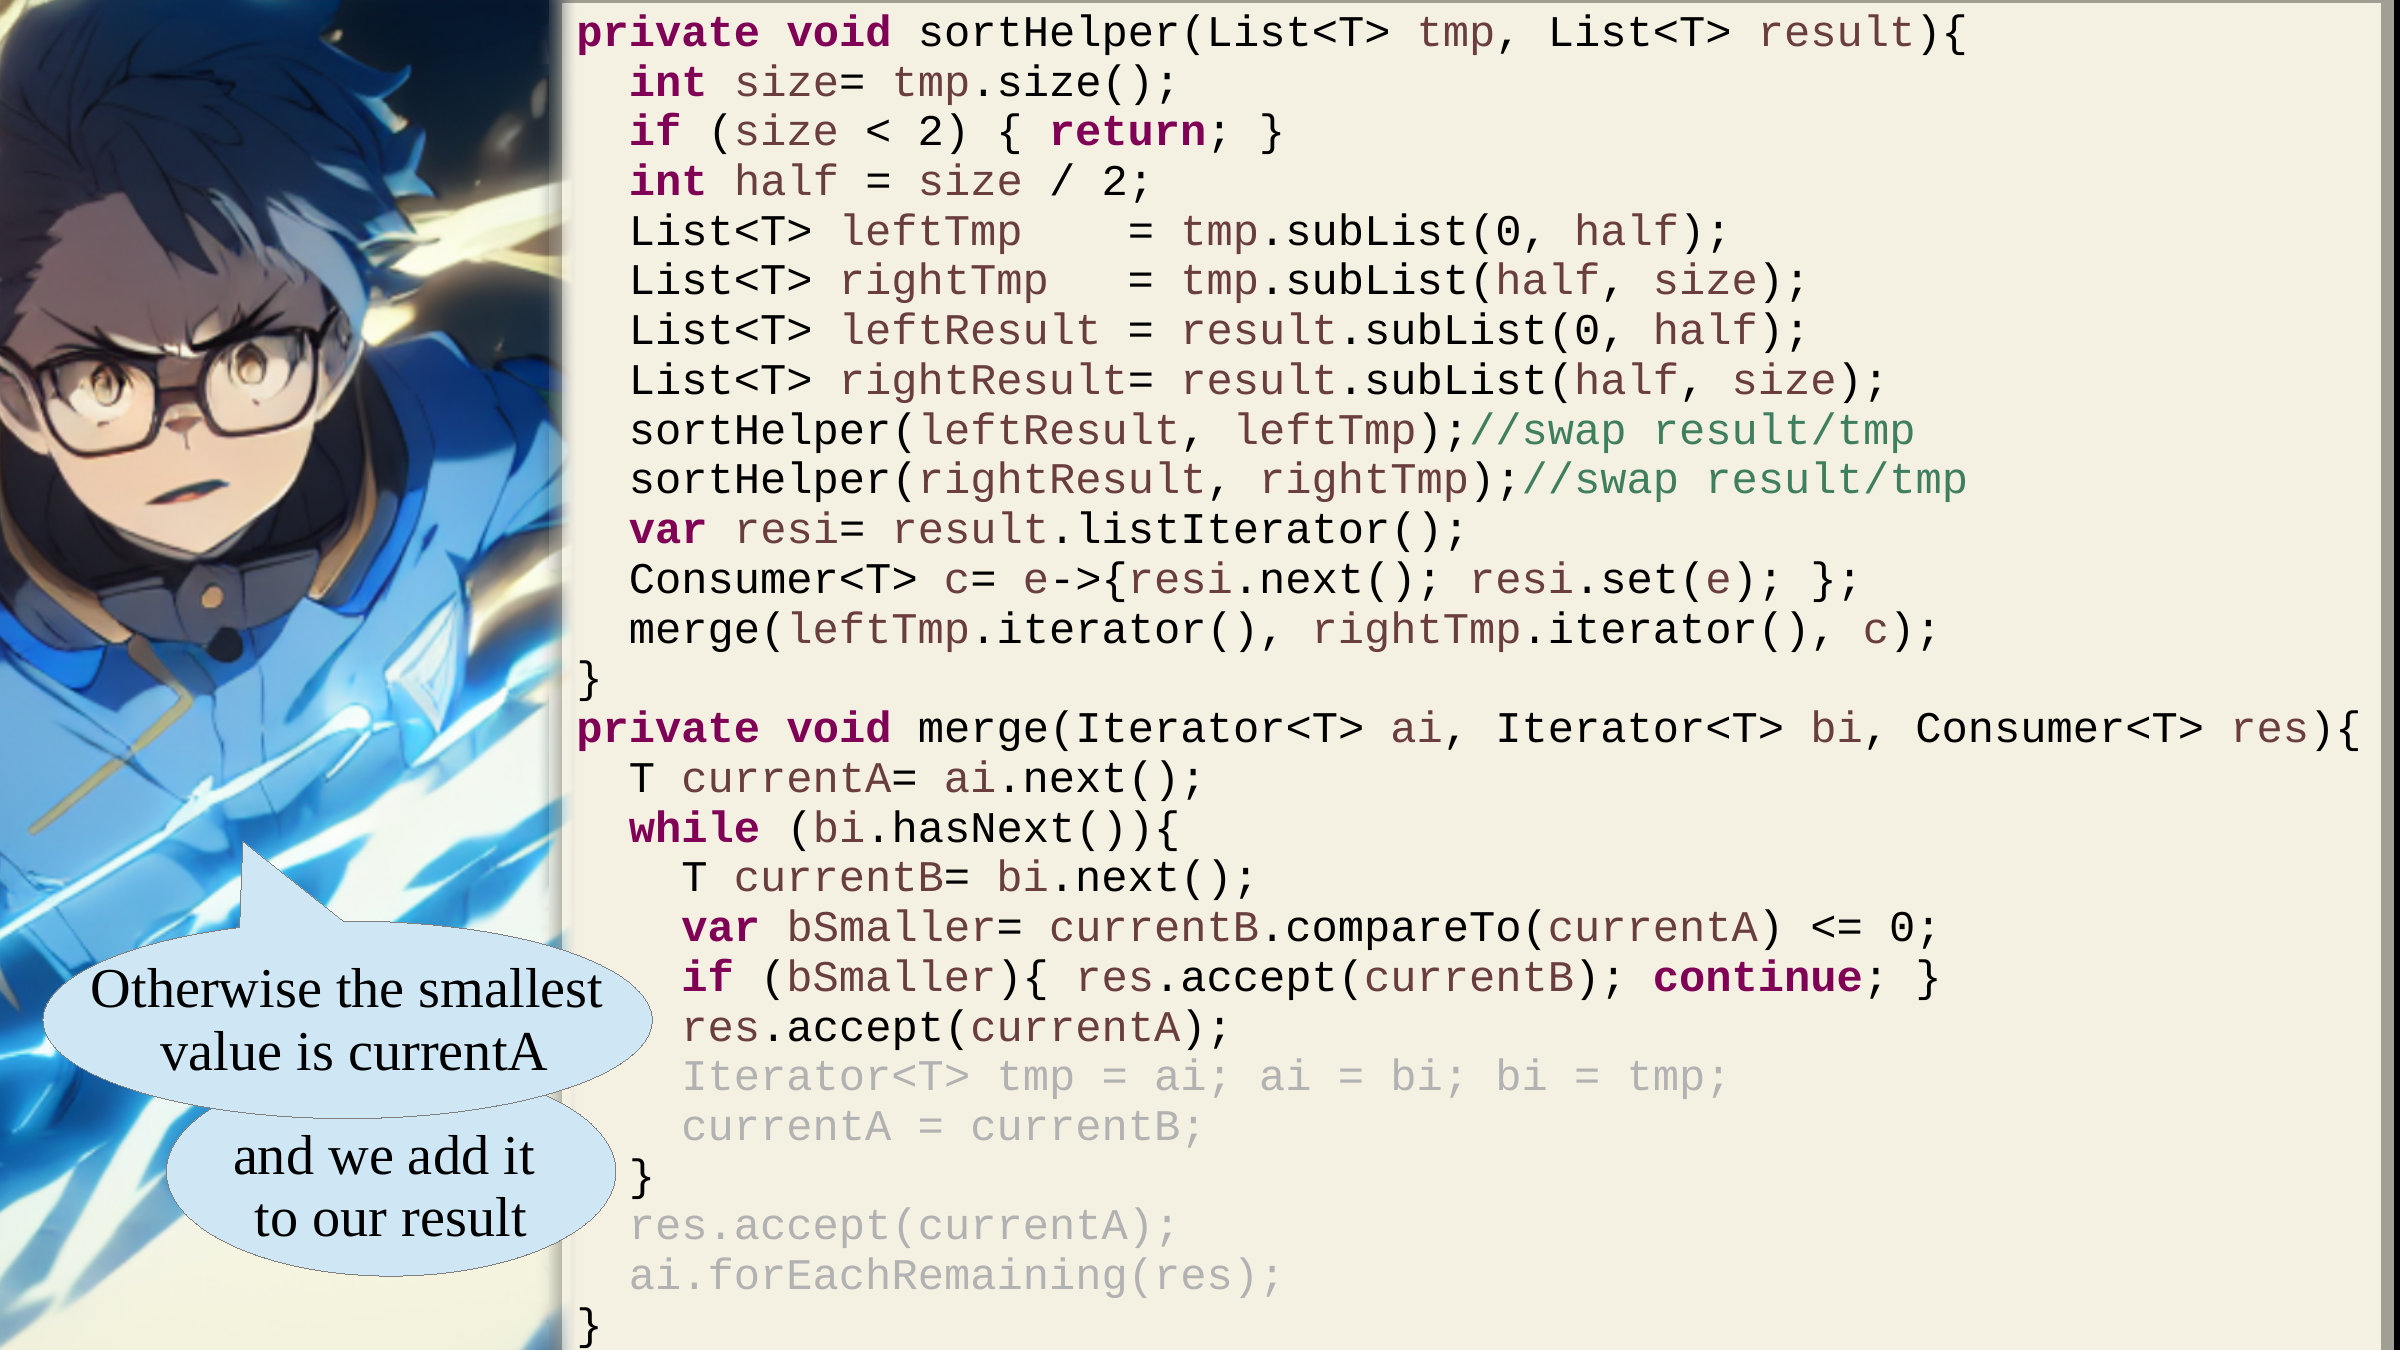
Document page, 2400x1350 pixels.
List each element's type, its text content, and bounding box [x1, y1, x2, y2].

text_box and we add it to our result [166, 1095, 616, 1277]
picture [0, 0, 578, 1350]
text_box Otherwise the smallest value is currentA [42, 841, 653, 1119]
text_box private void sortHelper(List<T> tmp, List<T> result){ int size= tmp.size(); if (size < 2) { return; } int half = size / 2; List<T> leftTmp = tmp.subList(0, half); List<T> rightTmp = tmp.subList(half, size); List<T> leftResult = result.subList(0, half); List<T> rightResult= result.subList(half, size); sortHelper(leftResult, leftTmp);//swap result/tmp sortHelper(rightResult, rightTmp);//swap result/tmp var resi= result.listIterator(); Consumer<T> c= e->{resi.next(); resi.set(e); }; merge(leftTmp.iterator(), rightTmp.iterator(), c); } private void merge(Iterator<T> ai, Iterator<T> bi, Consumer<T> res){ T currentA= ai.next(); while (bi.hasNext()){ T currentB= bi.next(); var bSmaller= currentB.compareTo(currentA) <= 0; if (bSmaller){ res.accept(currentB); continue; } res.accept(currentA); Iterator<T> tmp = ai; ai = bi; bi = tmp; currentA = currentB; } res.accept(currentA); ai.forEachRemaining(res); } [578, 0, 2388, 1350]
text_box [2394, 0, 2400, 1350]
picture [548, 1085, 578, 1112]
